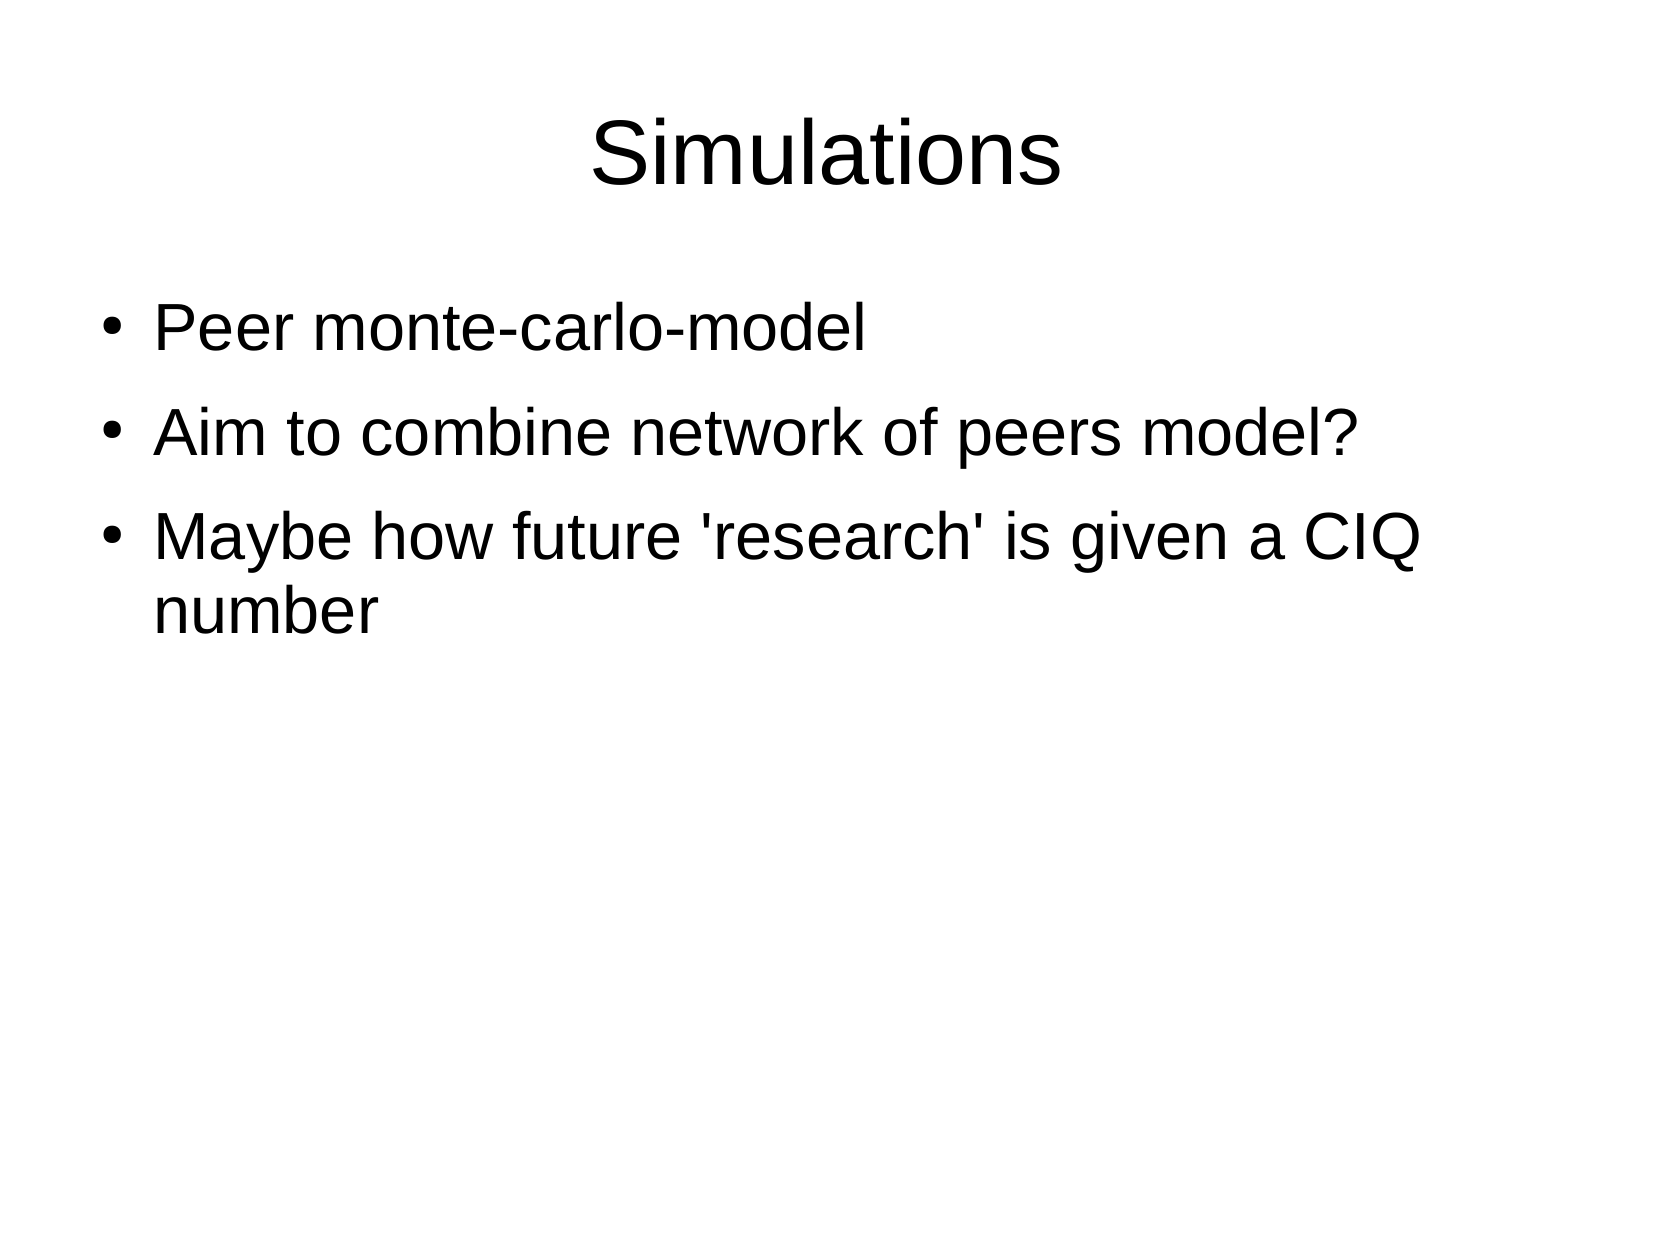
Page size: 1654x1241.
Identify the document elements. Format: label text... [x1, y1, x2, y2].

title Simulations [82, 49, 1571, 257]
list Peer monte-carlo-model Aim to combine network of peers model? Maybe how future 'research' is given a CIQ number [82, 290, 1571, 1010]
